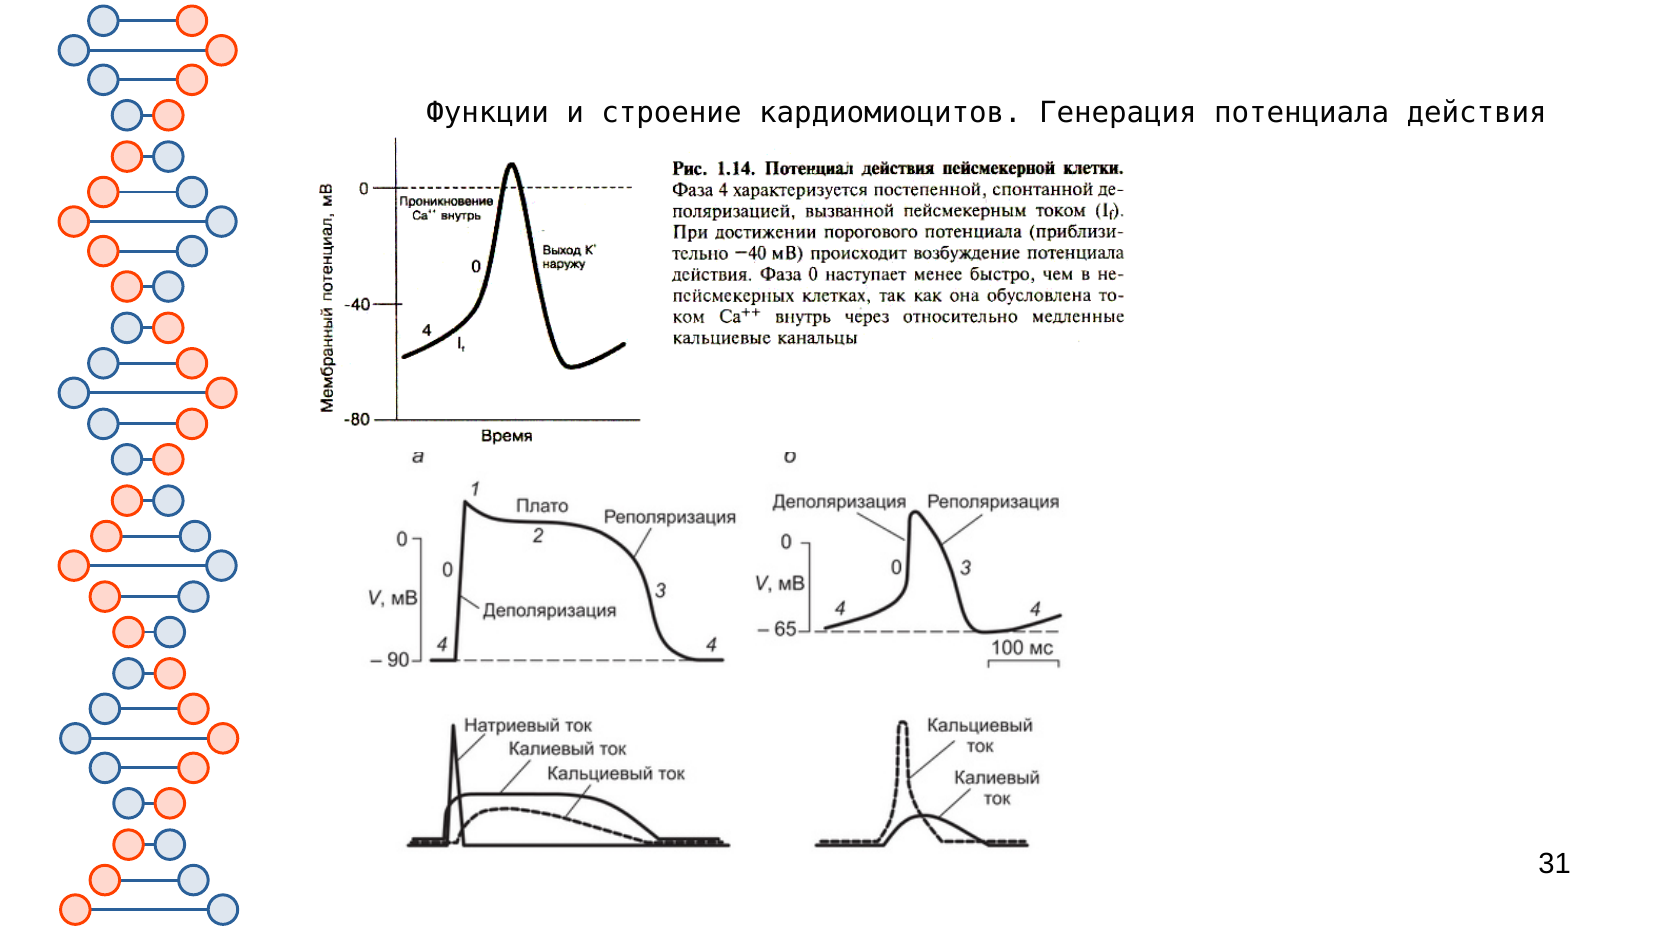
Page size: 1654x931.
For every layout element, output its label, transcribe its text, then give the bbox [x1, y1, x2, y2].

title Функции и строение кардиомиоцитов. Генерация потенциала действия [265, 35, 1595, 189]
picture [294, 135, 1132, 862]
